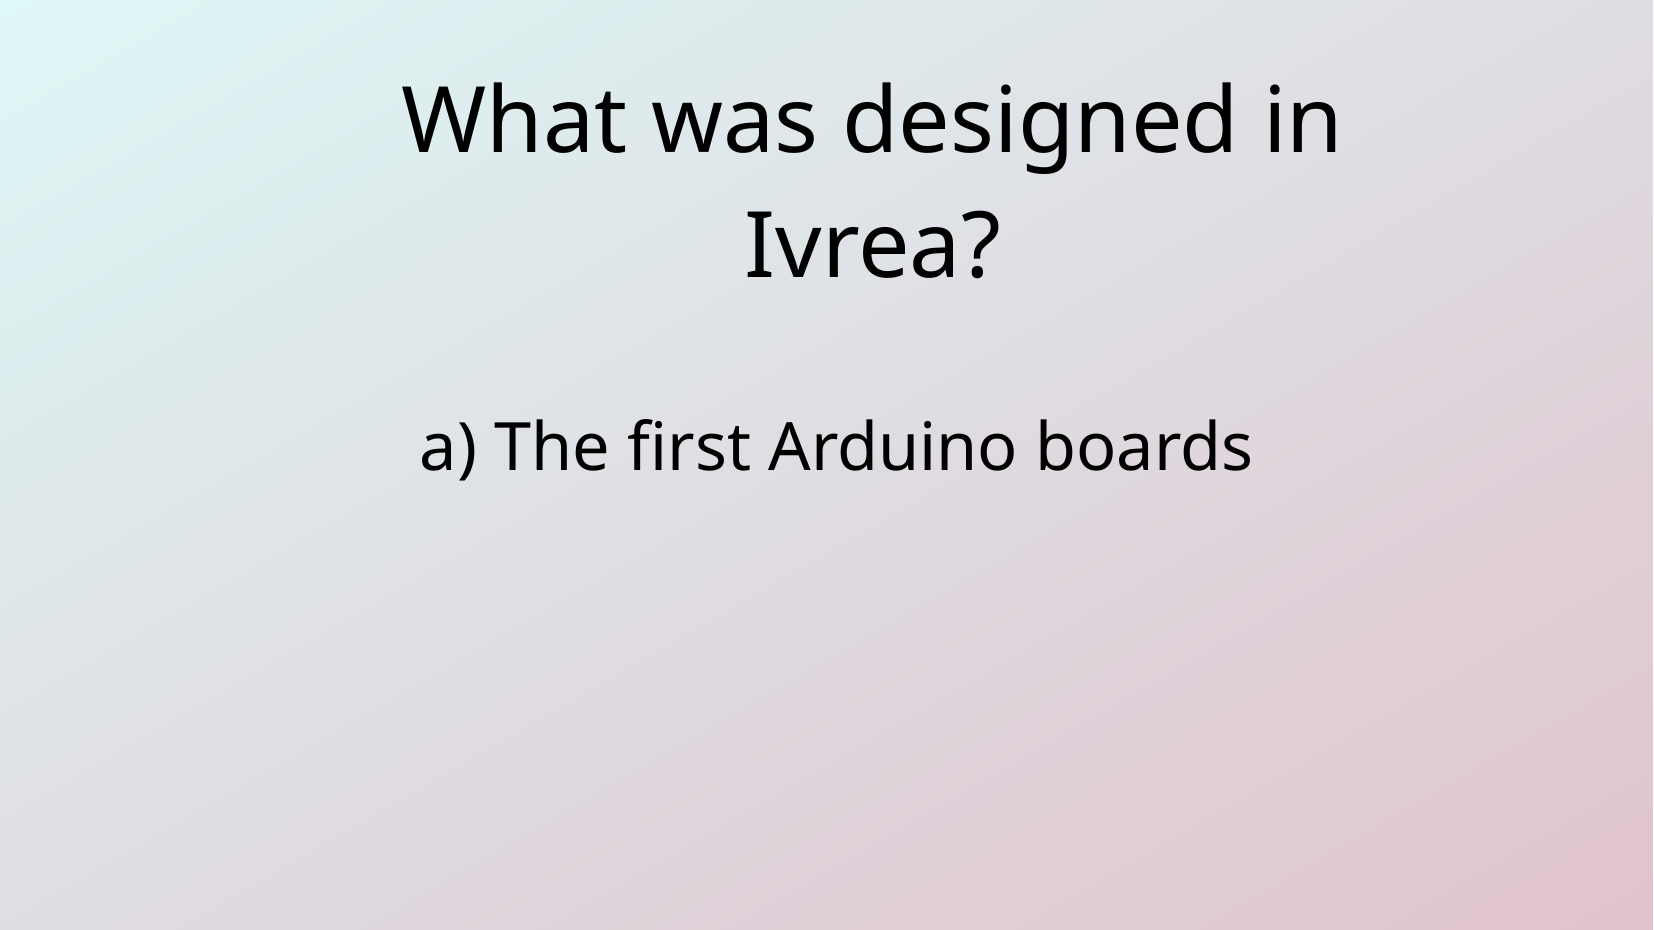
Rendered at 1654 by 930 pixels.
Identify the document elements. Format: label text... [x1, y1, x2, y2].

text_box a) The first Arduino boards [94, 391, 1580, 930]
text_box What was designed in Ivrea? [255, 47, 1491, 324]
